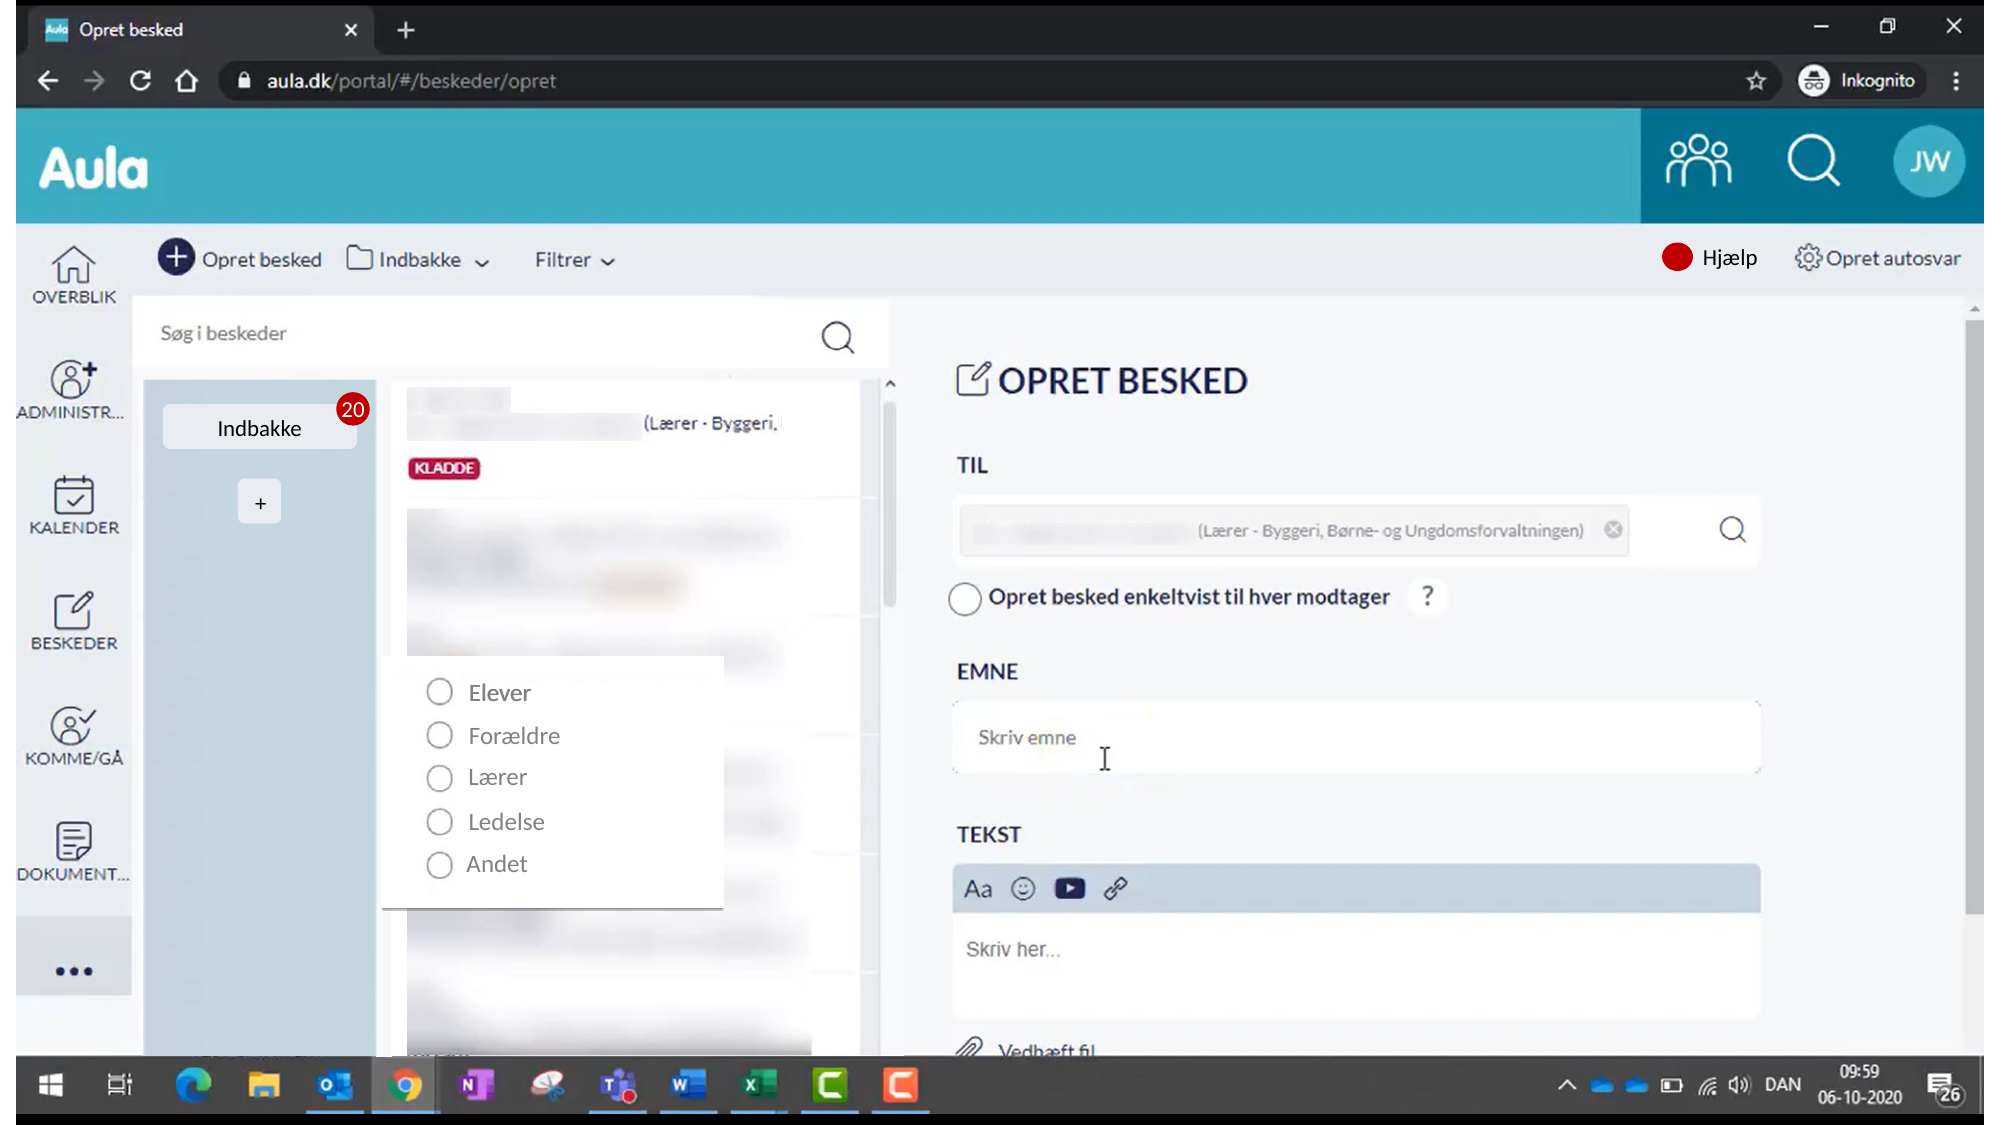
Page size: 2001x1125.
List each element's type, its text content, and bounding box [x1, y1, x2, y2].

text_box Ledelse [453, 798, 637, 844]
picture [1785, 128, 1840, 186]
picture [16, 0, 1984, 1125]
text_box Forældre [453, 715, 637, 758]
text_box Andet [451, 840, 634, 886]
text_box Indbakke [162, 403, 357, 449]
text_box 20 [326, 387, 398, 431]
text_box Elever [453, 669, 637, 715]
text_box Lærer [453, 752, 636, 798]
text_box Hjælp [1687, 235, 1774, 279]
text_box + [237, 478, 282, 524]
text_box [1662, 242, 1687, 271]
picture [1666, 131, 1732, 191]
picture [1893, 126, 1965, 197]
